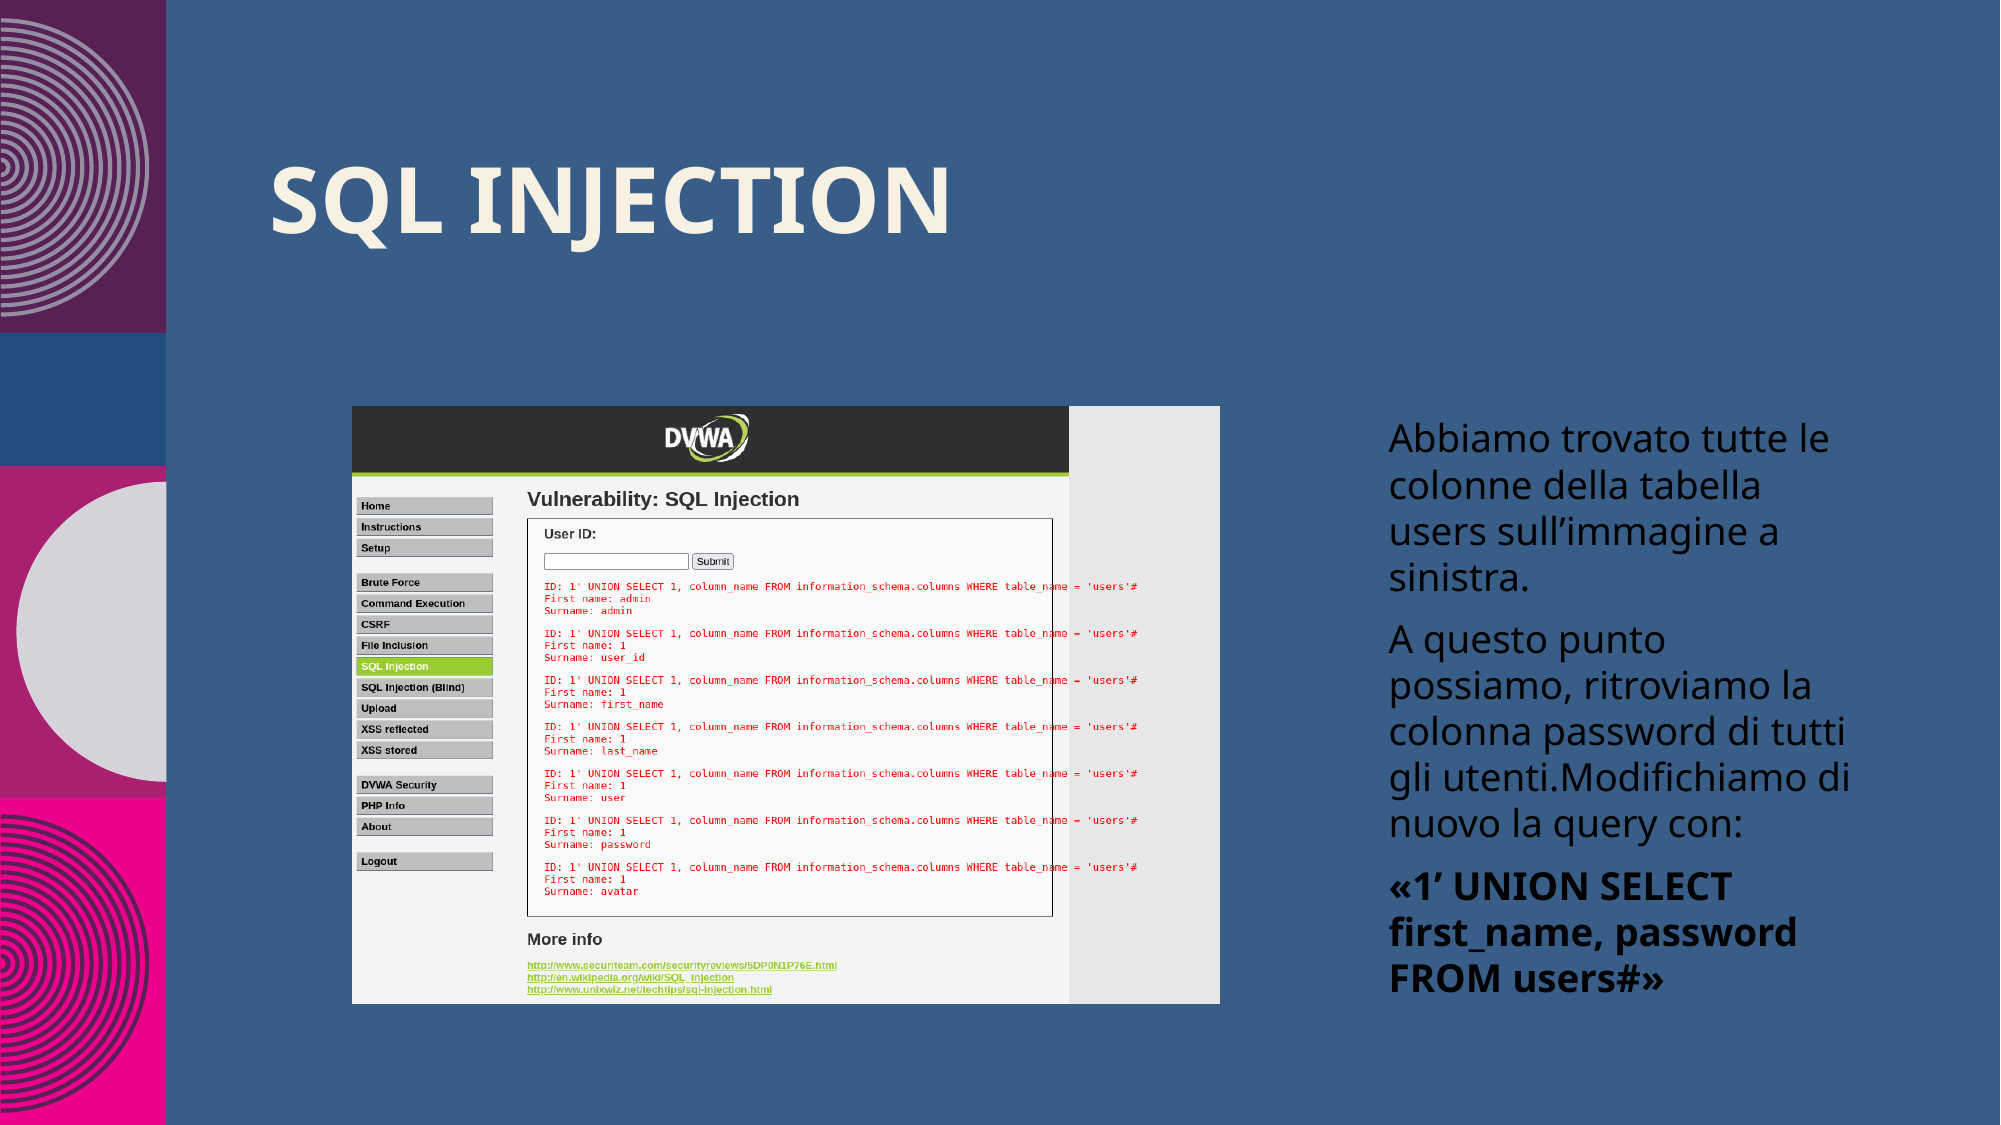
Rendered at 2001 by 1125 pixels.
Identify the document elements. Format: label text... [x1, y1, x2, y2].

list Abbiamo trovato tutte le colonne della tabella users sull’immagine a sinistra. A questo punto possiamo, ritroviamo la colonna password di tutti gli utenti.Modifichiamo di nuovo la query con: «1’ UNION SELECT first_name, password FROM users#» [1373, 407, 1874, 1024]
picture [352, 407, 1220, 1004]
title Sql injection [254, 146, 1874, 370]
